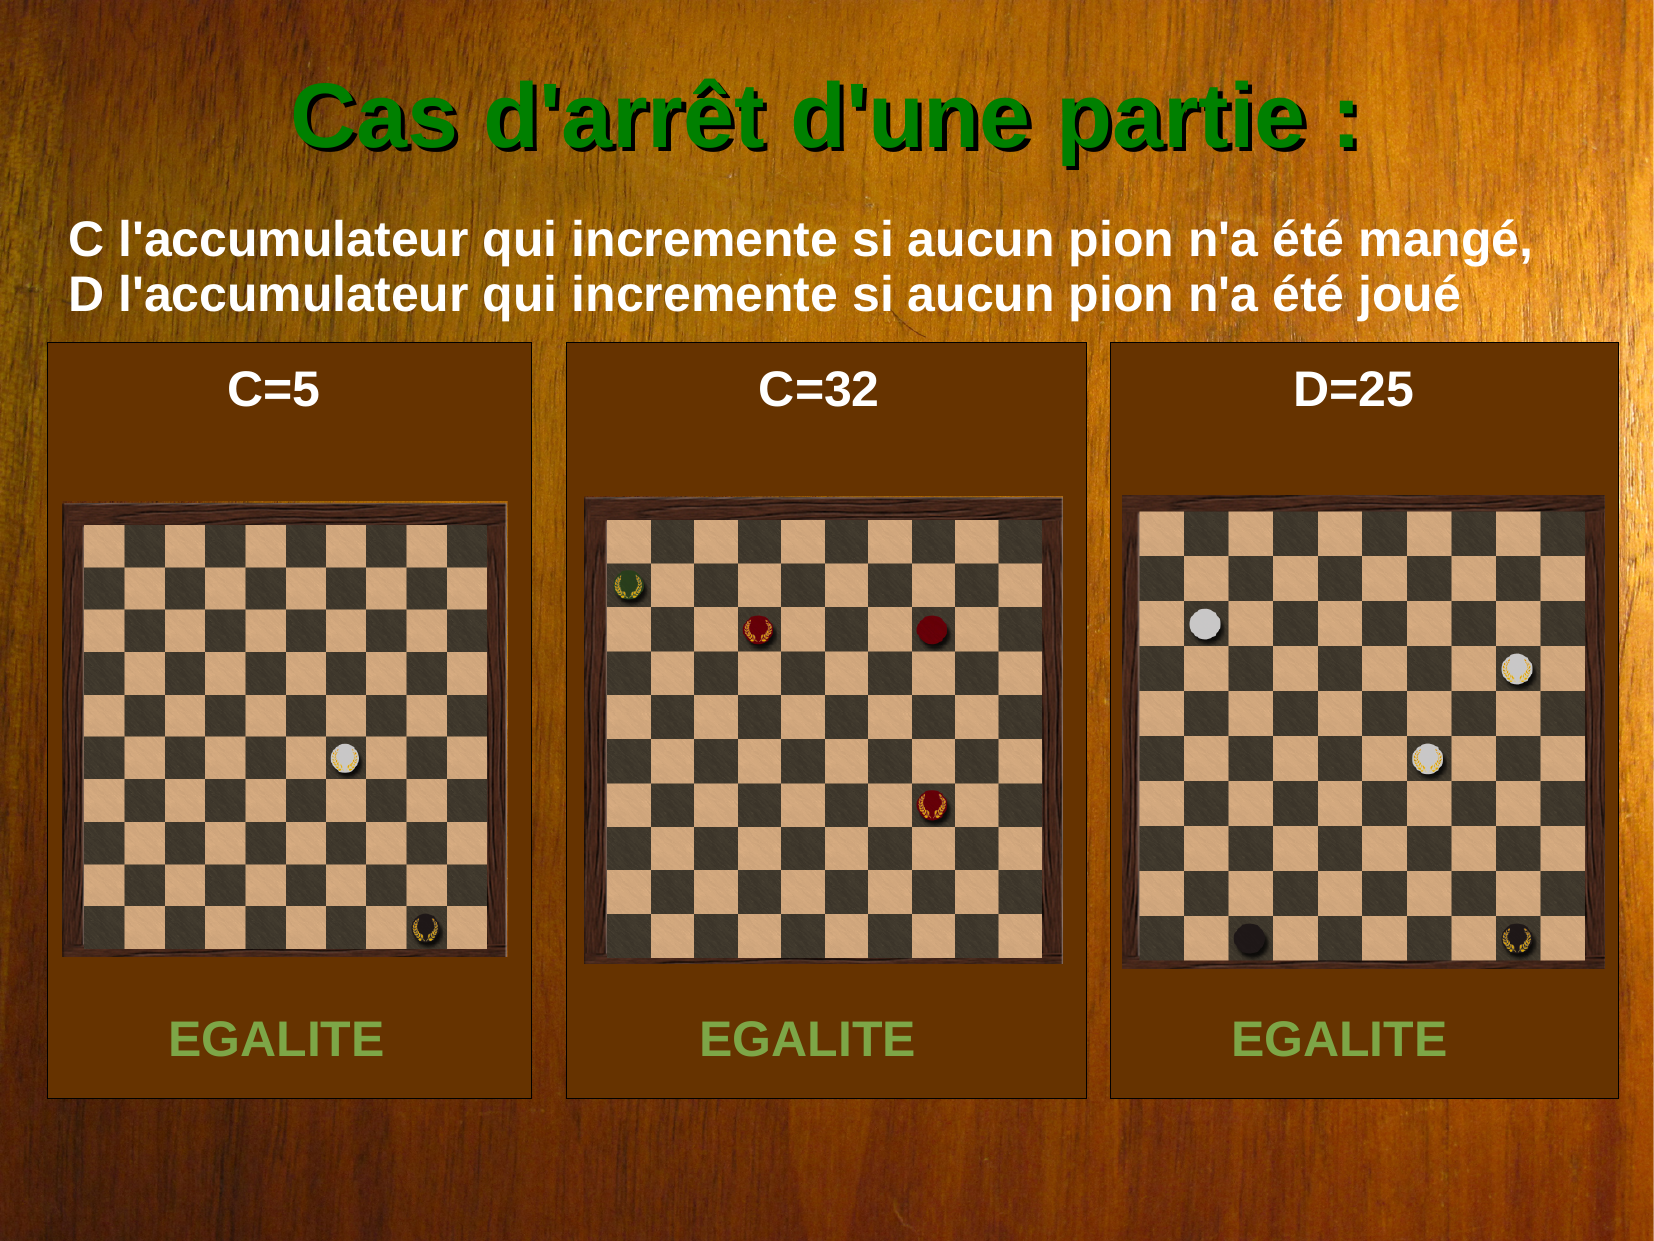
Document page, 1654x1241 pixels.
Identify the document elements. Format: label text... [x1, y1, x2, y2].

text_box C=5 [212, 354, 336, 426]
title Cas d'arrêt d'une partie : [82, 11, 1571, 219]
text_box EGALITE [685, 1003, 969, 1076]
picture [0, 0, 1654, 1241]
text_box [566, 342, 1087, 1099]
text_box [1110, 342, 1619, 1099]
text_box EGALITE [1216, 1003, 1501, 1075]
text_box C l'accumulateur qui incremente si aucun pion n'a été mangé, D l'accumulateur qui incremente si aucun pion n'a été joué [53, 203, 1550, 331]
text_box EGALITE [153, 1003, 438, 1075]
text_box [47, 342, 532, 1099]
text_box D=25 [1278, 354, 1430, 426]
text_box C=32 [744, 354, 895, 426]
